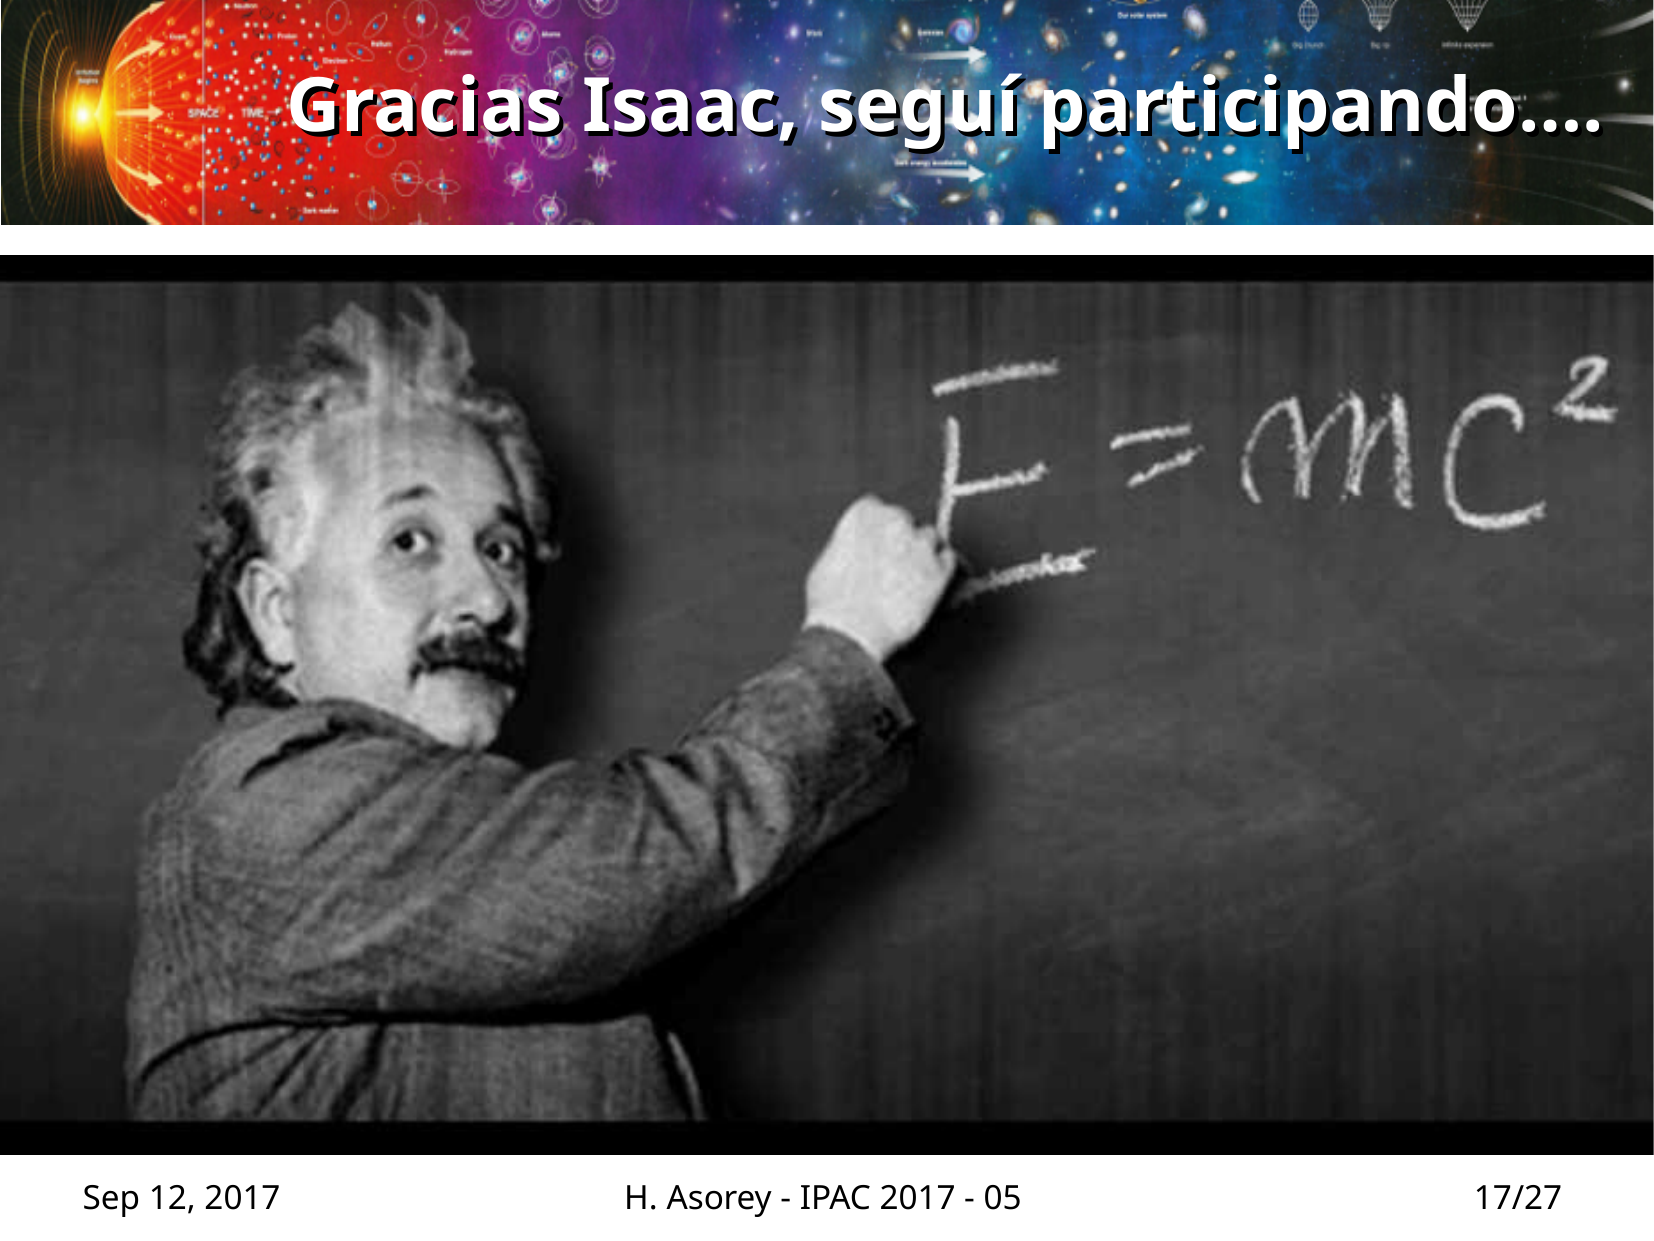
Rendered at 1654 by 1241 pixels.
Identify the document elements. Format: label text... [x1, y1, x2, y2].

picture [0, 255, 1654, 1155]
picture [1, 0, 1654, 225]
title Gracias Isaac, seguí participando…. [45, 15, 1606, 191]
